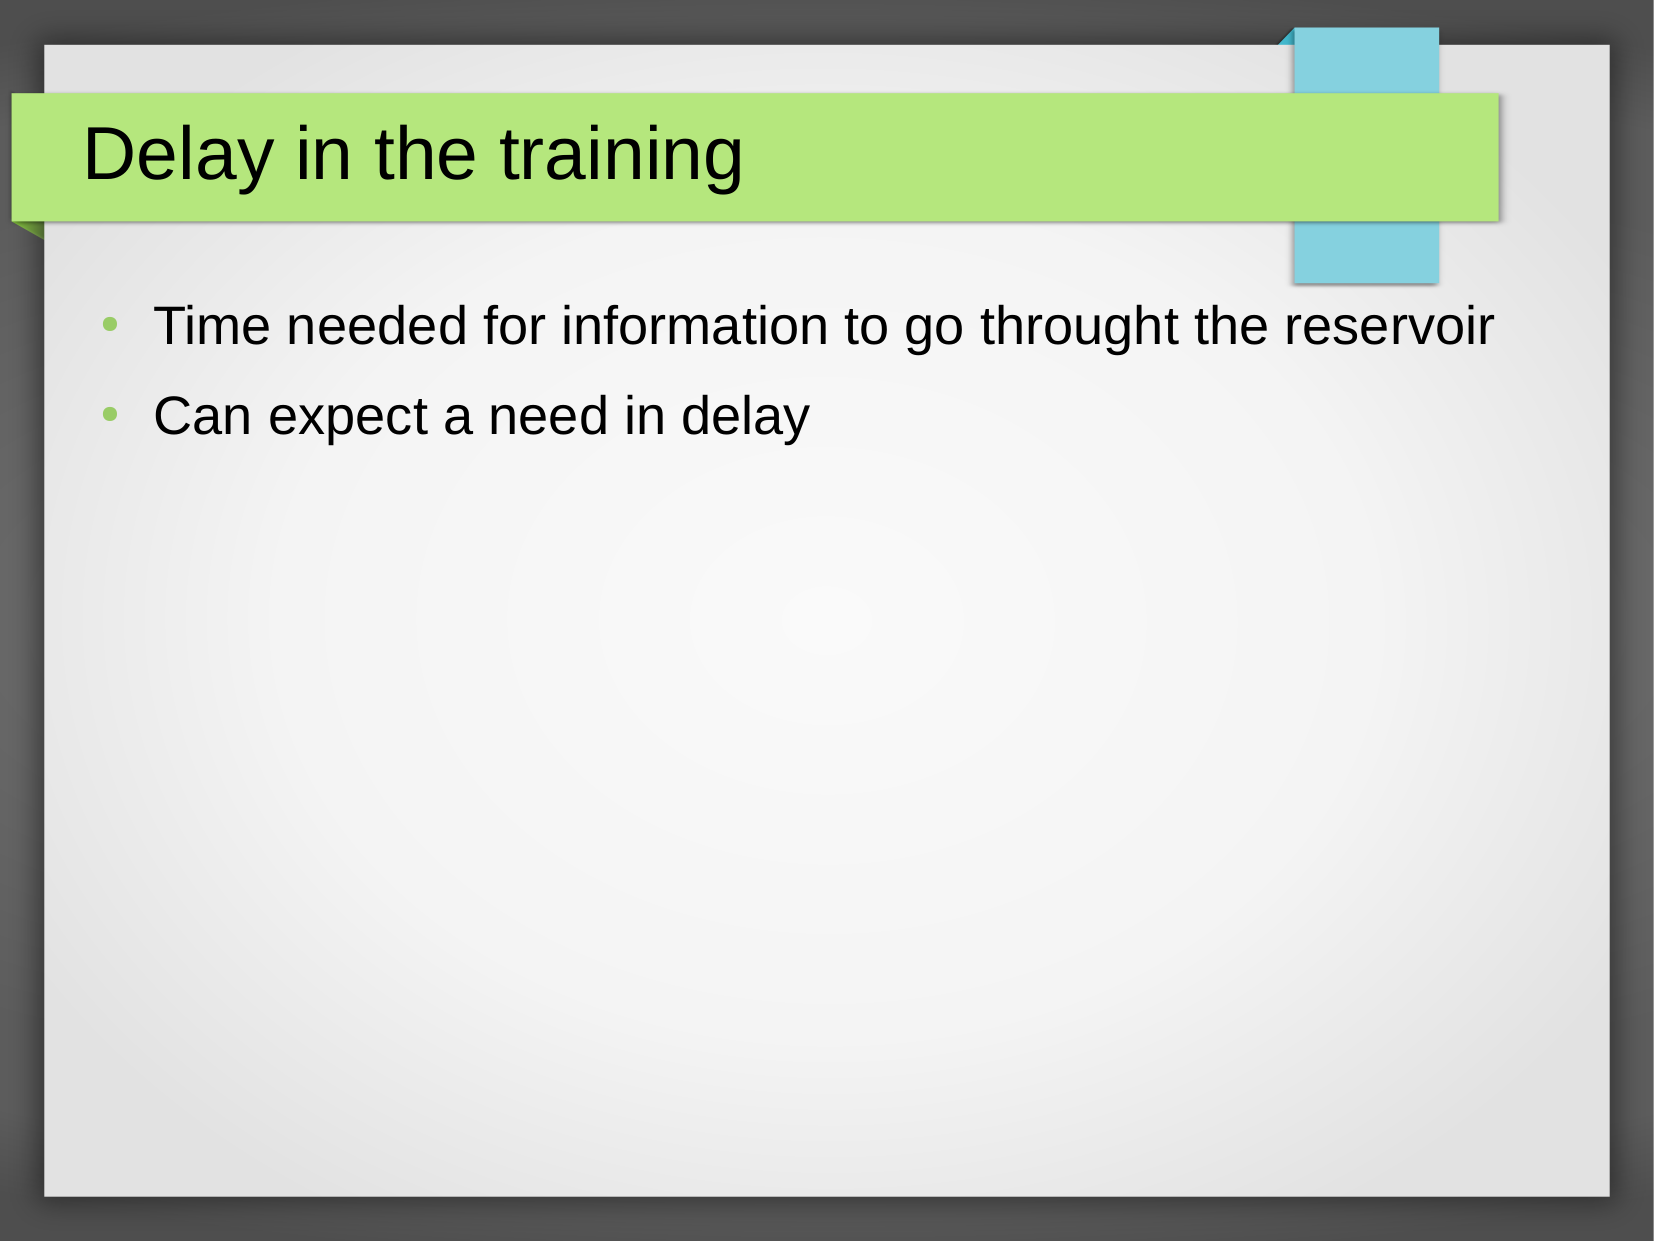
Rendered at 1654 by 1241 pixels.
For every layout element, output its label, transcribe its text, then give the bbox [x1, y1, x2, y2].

picture [0, 0, 1654, 1241]
list Time needed for information to go throught the reservoir Can expect a need in delay [82, 295, 1571, 1015]
title Delay in the training [82, 94, 1264, 213]
